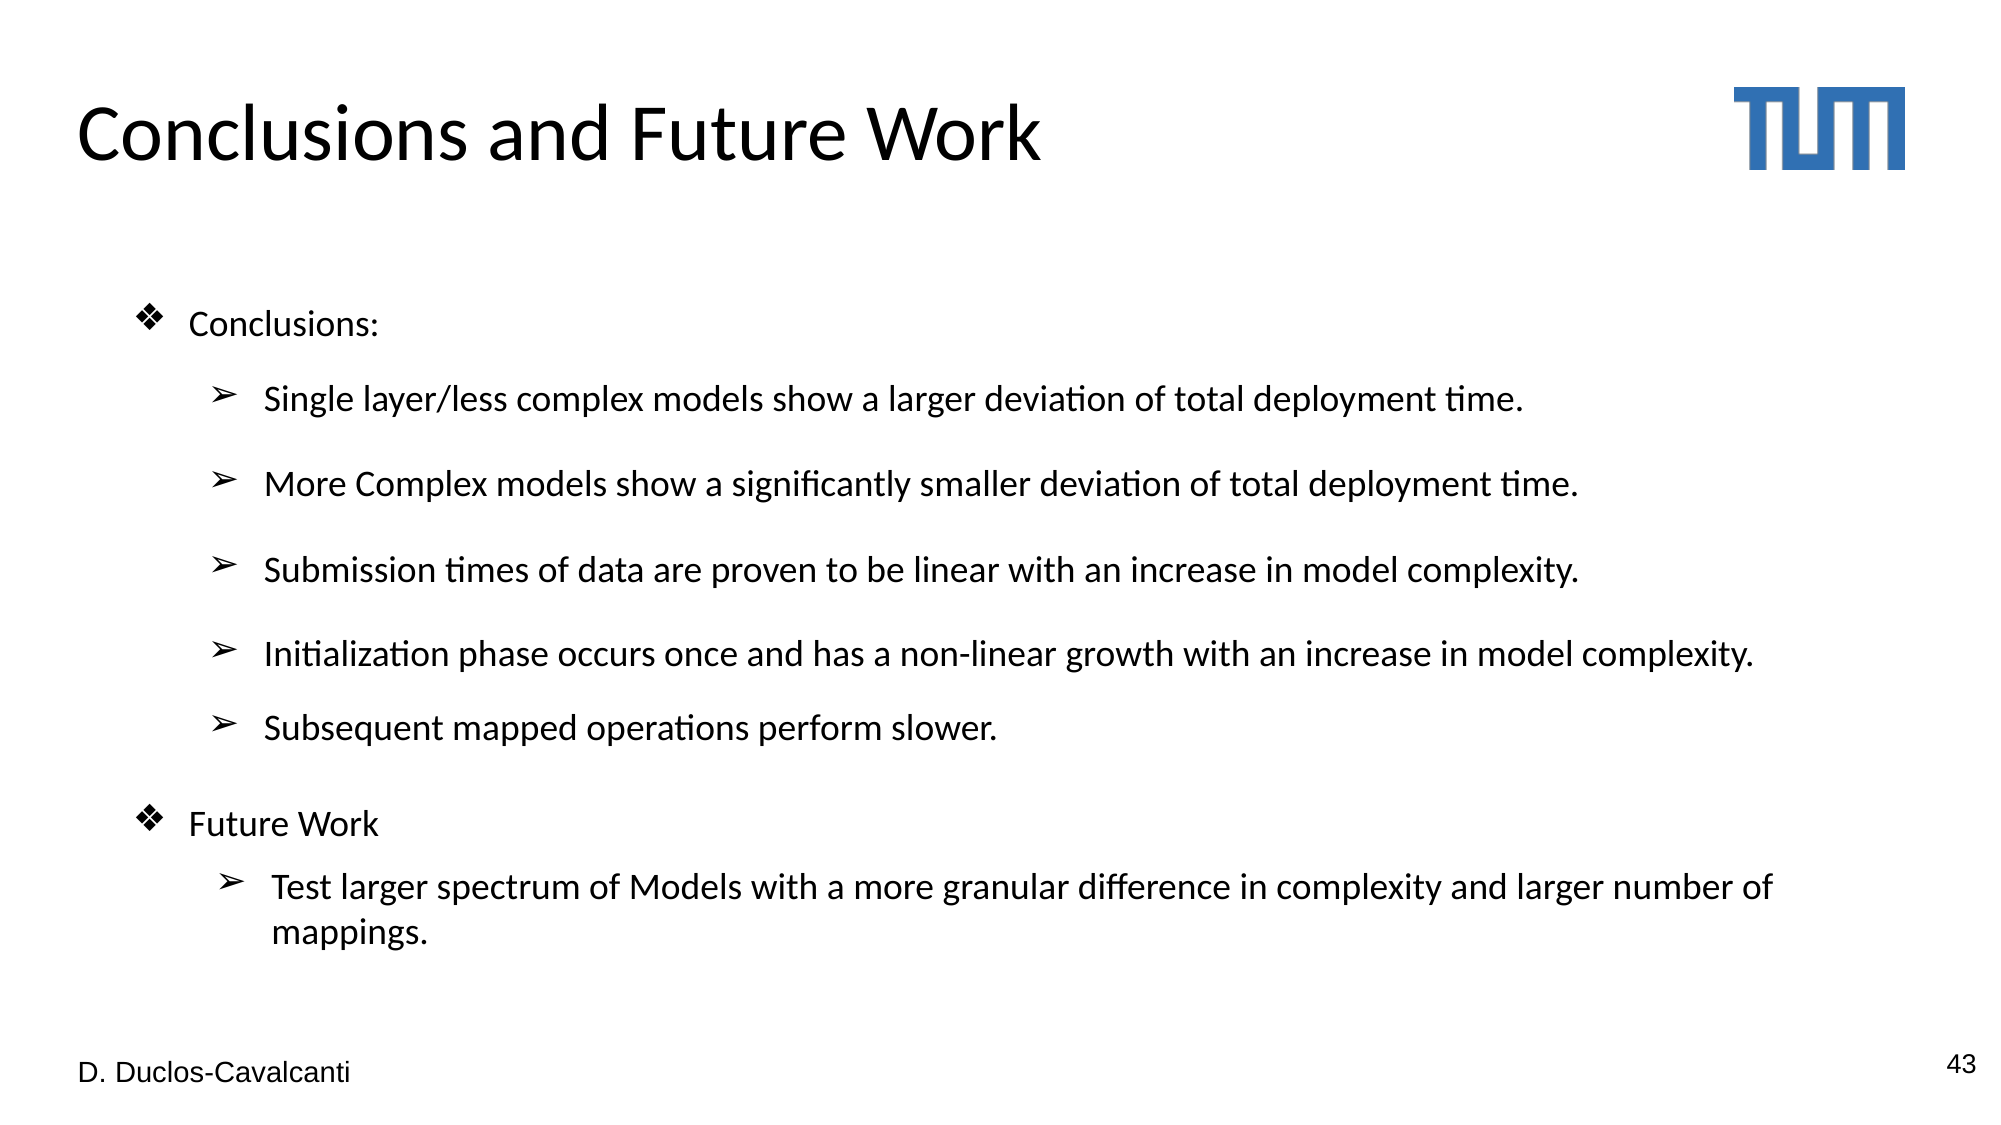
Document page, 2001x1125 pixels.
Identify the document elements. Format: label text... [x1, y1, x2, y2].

text_box Single layer/less complex models show a larger deviation of total deployment time. [99, 359, 1772, 435]
picture [1734, 87, 1905, 170]
text_box Test larger spectrum of Models with a more granular difference in complexity and larger number of mappings. [106, 846, 1828, 1037]
slide_number <number> [1871, 1038, 1992, 1125]
text_box Subsequent mapped operations perform slower. [99, 688, 1820, 764]
text_box Submission times of data are proven to be linear with an increase in model complexity. [99, 529, 1698, 605]
text_box More Complex models show a significantly smaller deviation of total deployment time. [99, 444, 1835, 520]
text_box Future Work [99, 784, 1619, 860]
text_box Initialization phase occurs once and has a non-linear growth with an increase in model complexity. [99, 614, 1820, 688]
text_box D. Duclos-Cavalcanti [62, 1038, 383, 1104]
text_box Conclusions: [99, 283, 1901, 359]
text_box Conclusions and Future Work [62, 64, 1698, 192]
